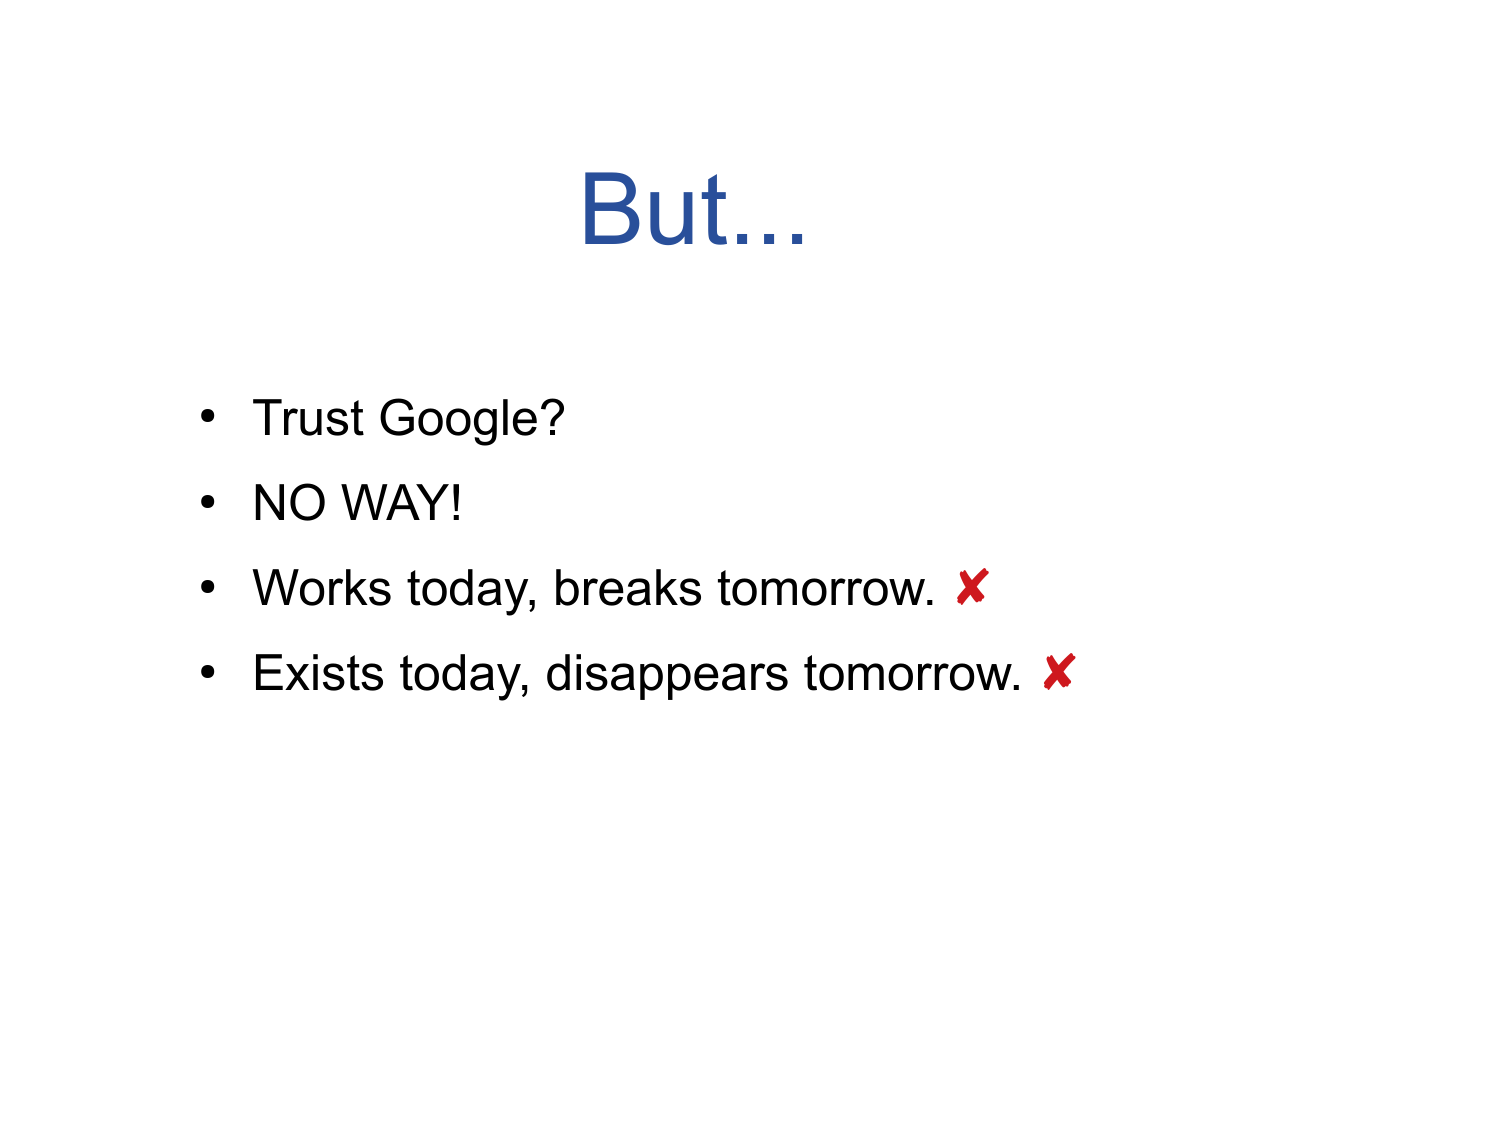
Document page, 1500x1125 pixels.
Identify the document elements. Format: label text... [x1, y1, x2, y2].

list Trust Google? NO WAY! Works today, breaks tomorrow. ✘ Exists today, disappears tomorrow. ✘ [181, 389, 1209, 1015]
title But... [181, 115, 1209, 304]
